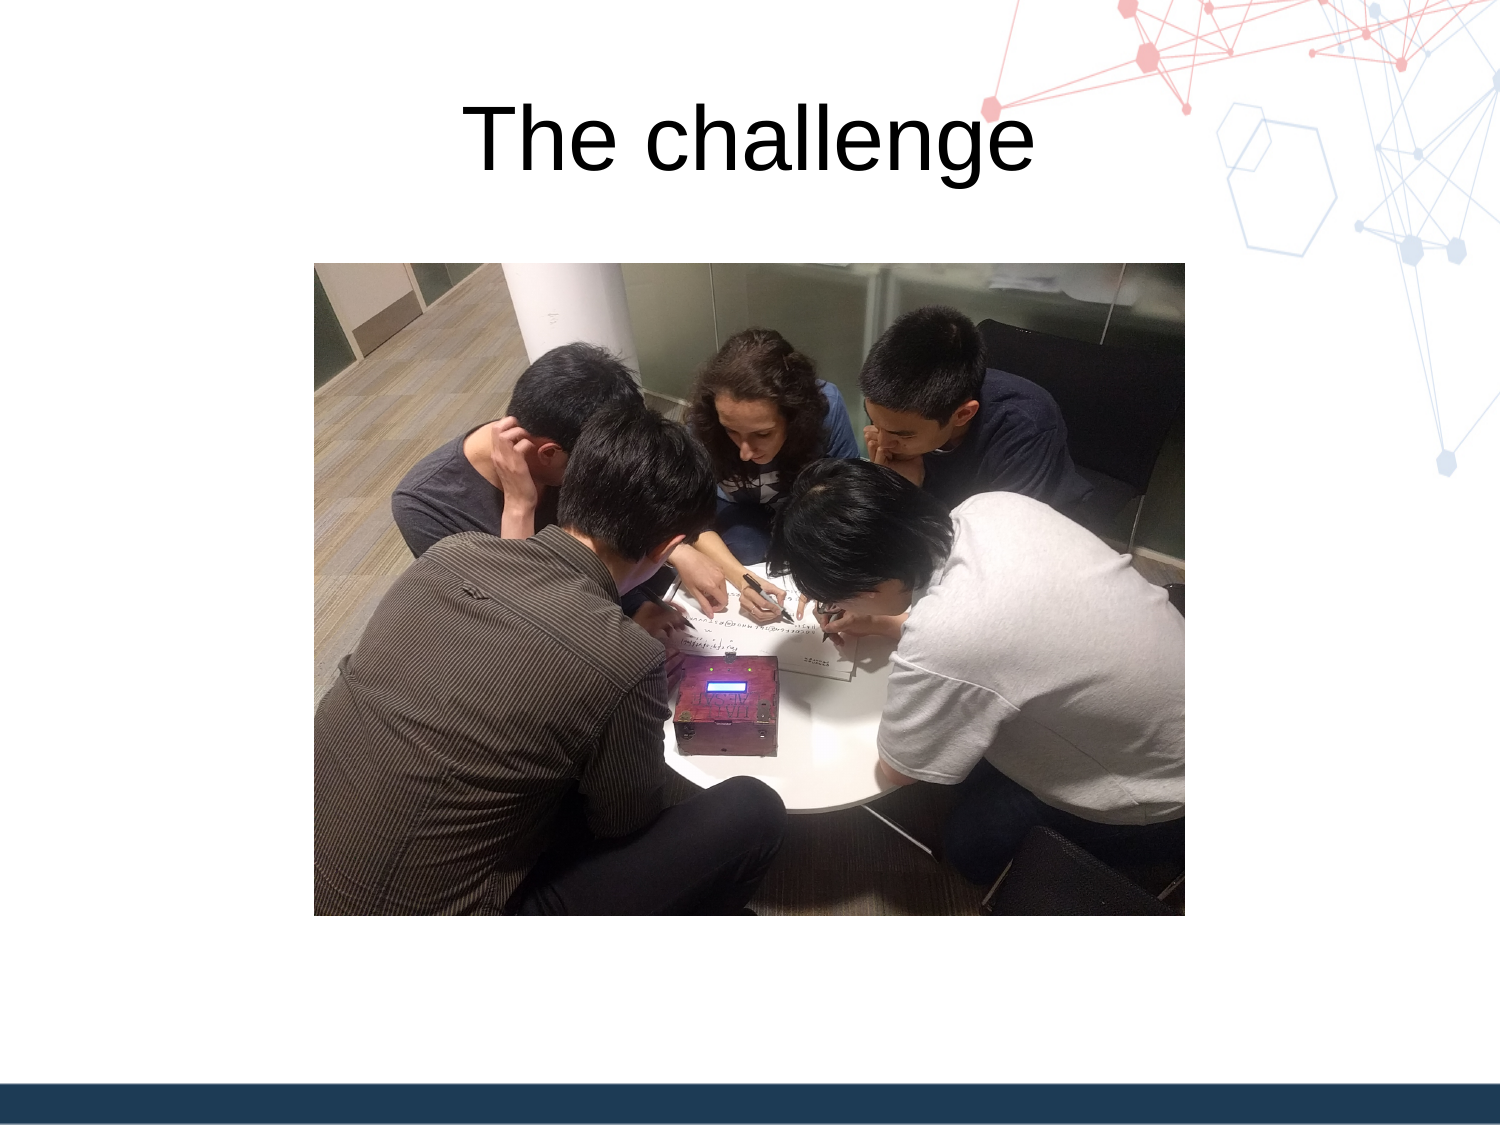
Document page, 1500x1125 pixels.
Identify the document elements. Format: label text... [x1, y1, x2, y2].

title The challenge [75, 44, 1425, 233]
picture [0, 0, 1500, 1125]
